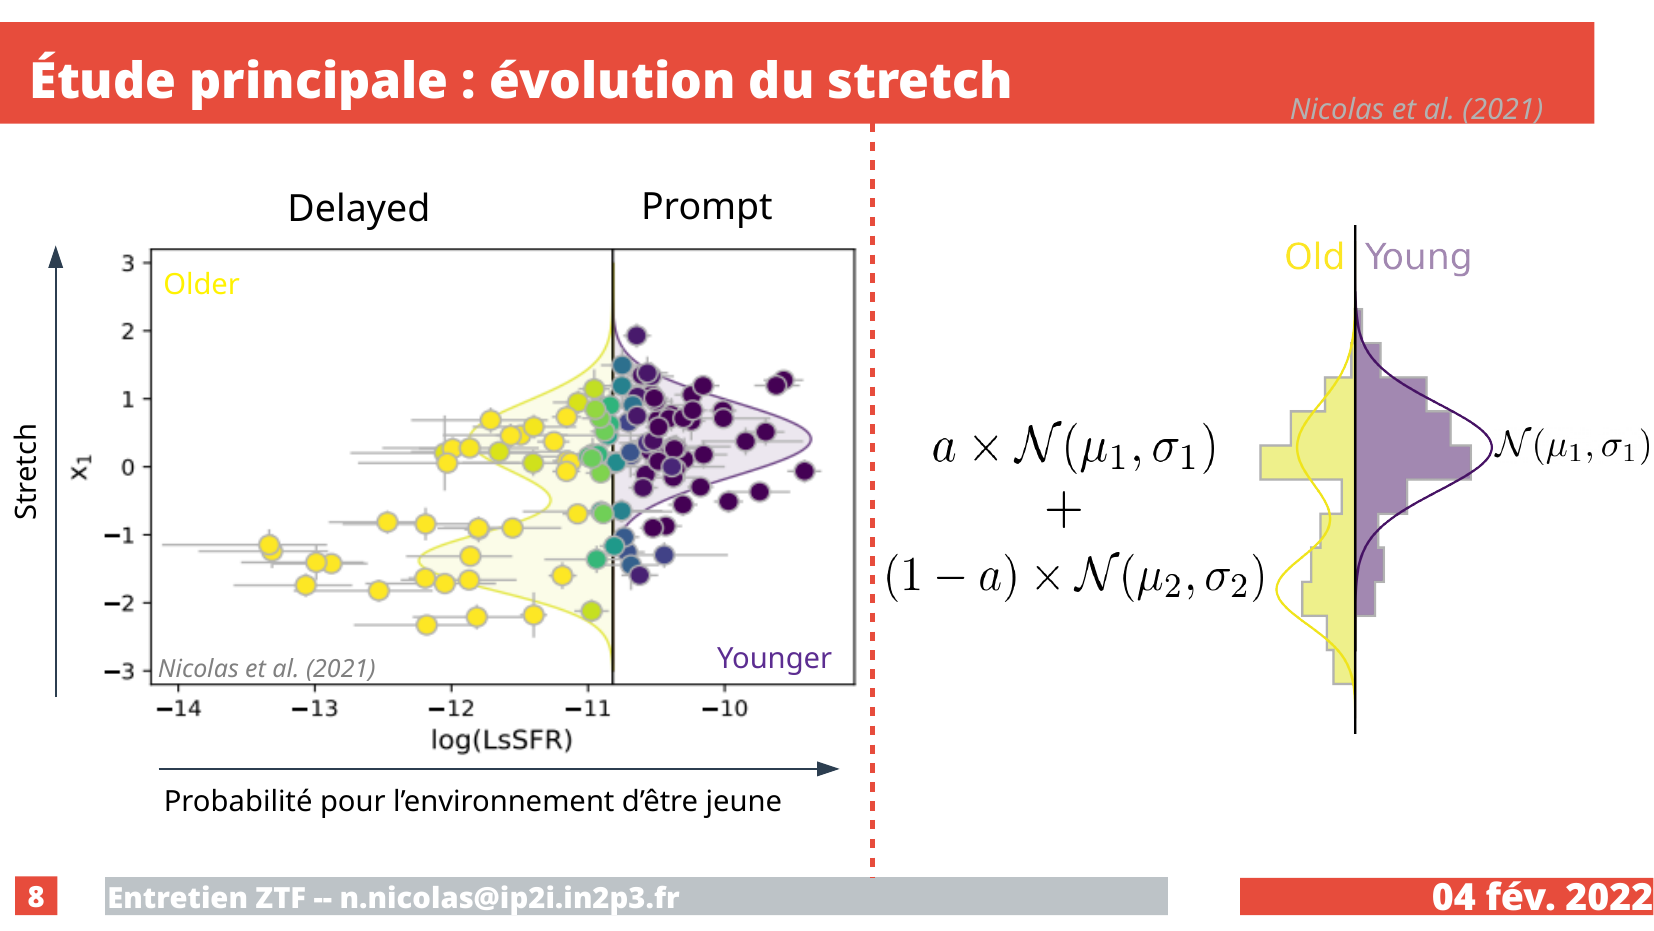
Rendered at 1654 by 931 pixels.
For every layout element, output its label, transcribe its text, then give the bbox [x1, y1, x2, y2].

text_box Older [148, 255, 333, 336]
text_box Prompt [626, 171, 848, 248]
text_box Delayed [272, 174, 519, 250]
picture [887, 207, 1649, 835]
picture [51, 234, 872, 773]
text_box Stretch [0, 349, 66, 536]
title Étude principale : évolution du stretch [29, 45, 1565, 113]
text_box Probabilité pour l’environnement d’être jeune [148, 772, 847, 841]
text_box Nicolas et al. (2021) [1275, 80, 1601, 131]
picture [51, 268, 55, 349]
picture [933, 421, 1214, 474]
picture [1046, 491, 1081, 528]
text_box Nicolas et al. (2021) [143, 643, 500, 700]
text_box Younger [702, 630, 892, 694]
